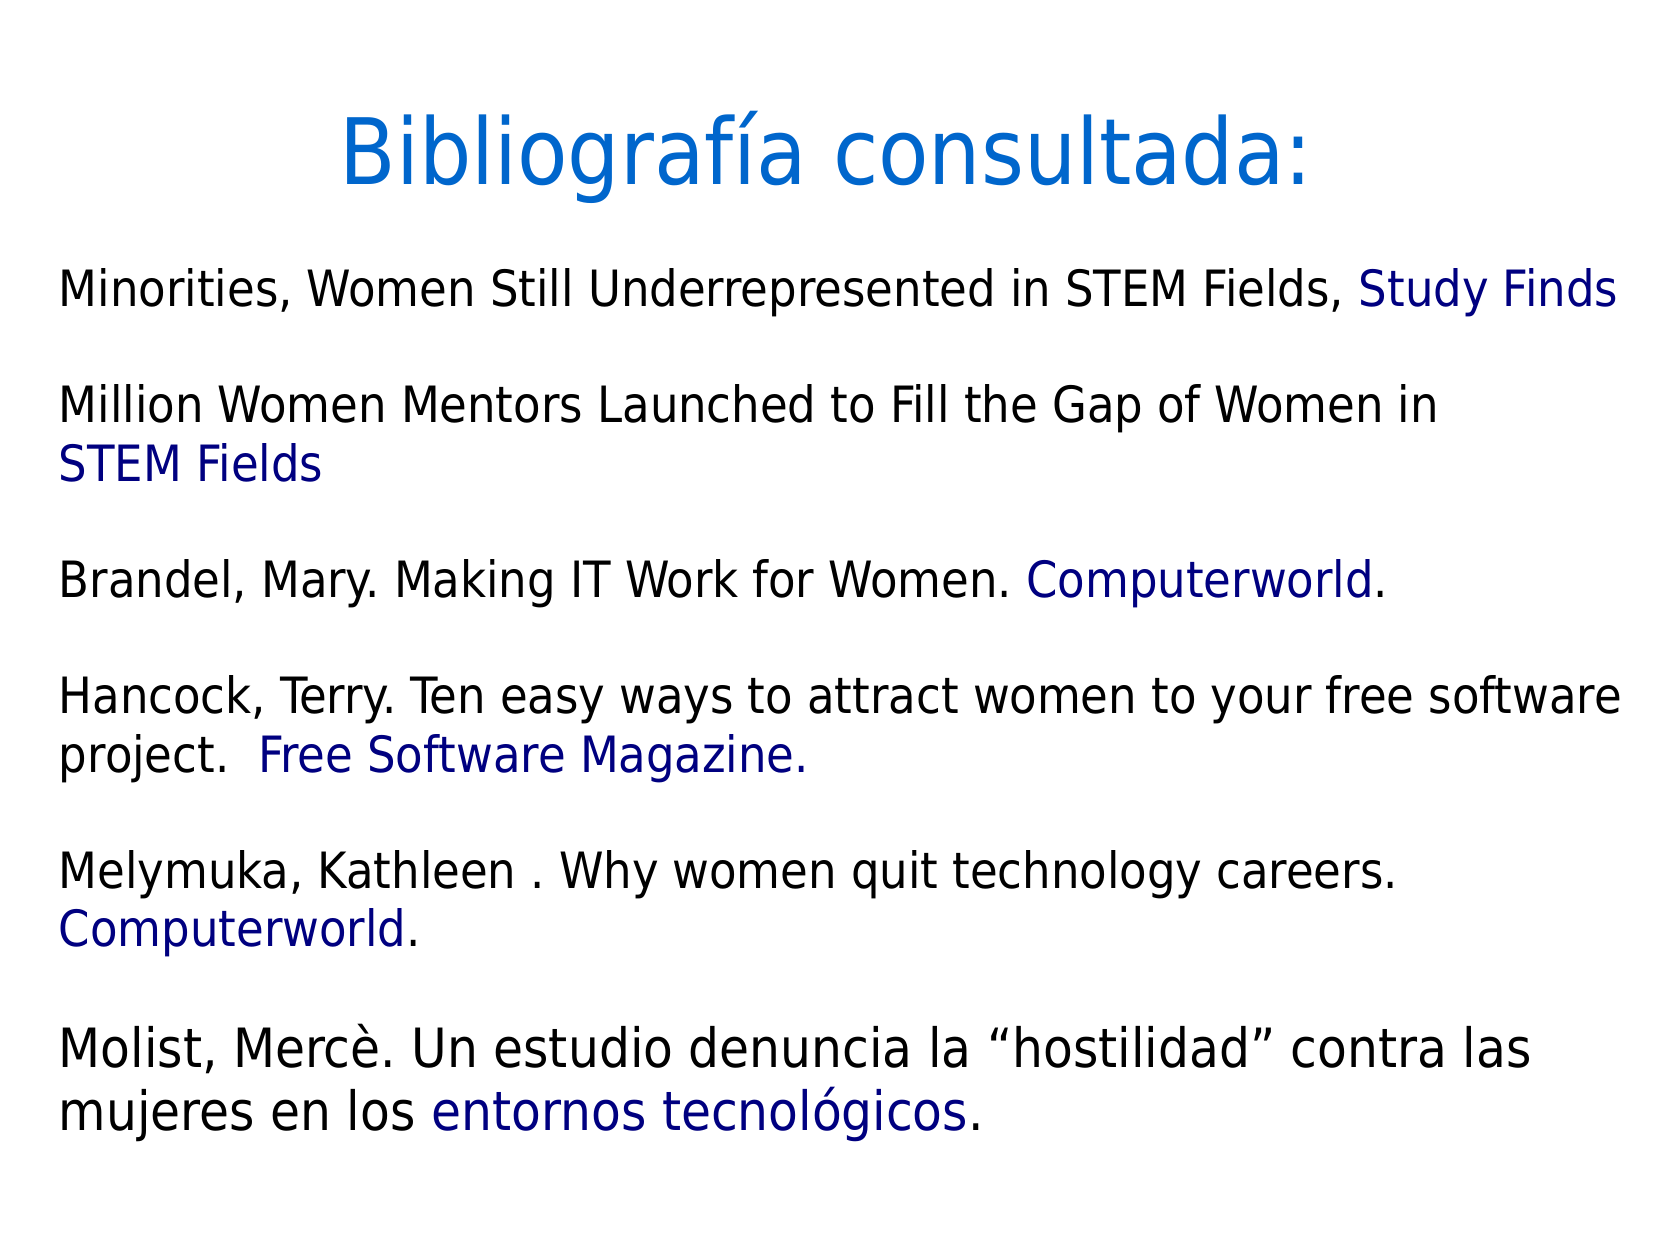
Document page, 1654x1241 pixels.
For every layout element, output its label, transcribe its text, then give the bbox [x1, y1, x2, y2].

title Bibliografía consultada: [82, 49, 1571, 257]
subtitle Minorities, Women Still Underrepresented in STEM Fields, Study Finds Million Women Mentors Launched to Fill the Gap of Women in STEM Fields Brandel, Mary. Making IT Work for Women. Computerworld. Hancock, Terry. Ten easy ways to attract women to your free software project. Free Software Magazine. Melymuka, Kathleen . Why women quit technology careers. Computerworld. Molist, Mercè. Un estudio denuncia la “hostilidad” contra las mujeres en los entornos tecnológicos. [59, 259, 1625, 1143]
